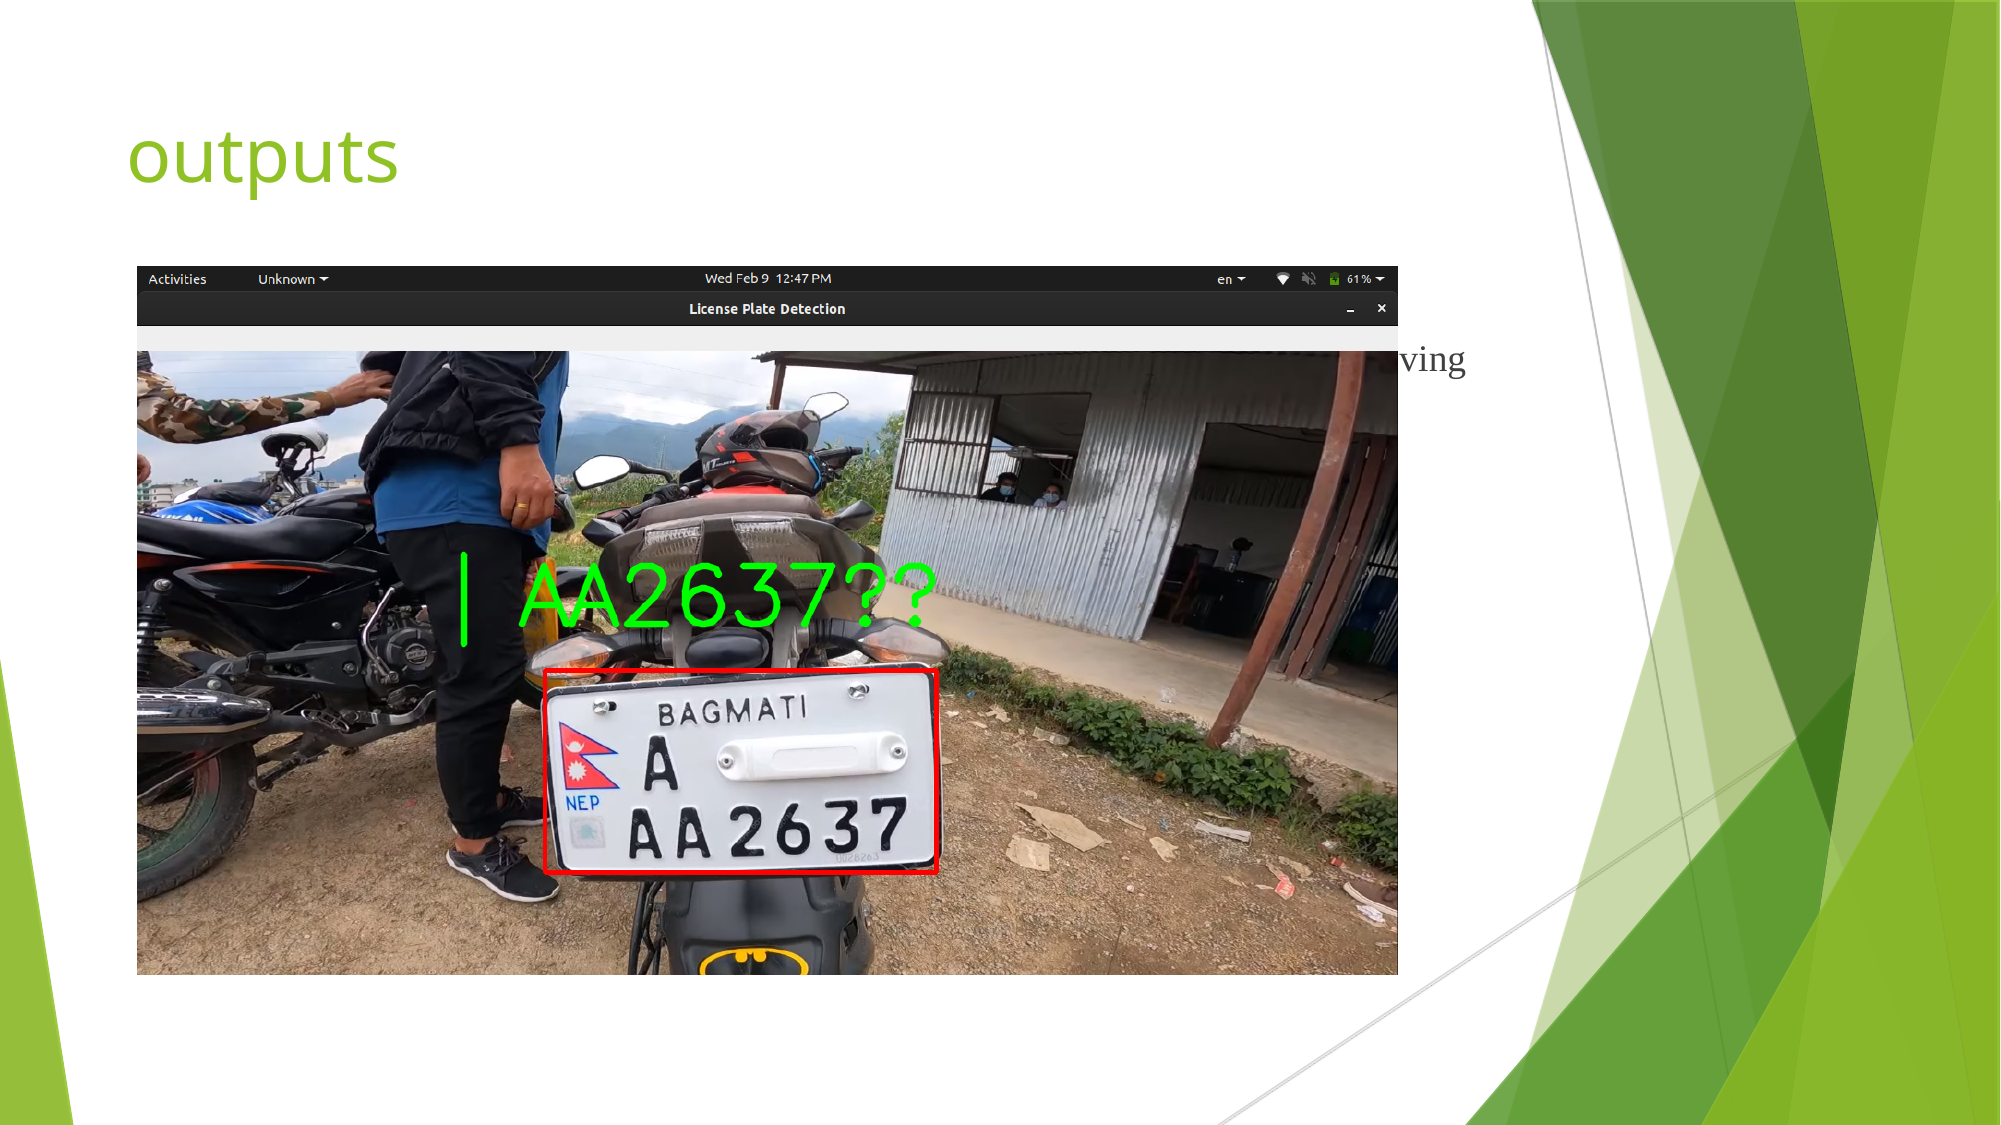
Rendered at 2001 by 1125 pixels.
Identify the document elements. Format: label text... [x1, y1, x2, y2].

picture [137, 266, 1398, 975]
title outputs [111, 99, 1522, 317]
list different weather conditions, orientations and speed at which vehicle was moving when the image was captured pose more challenges to this problem. difficult to recognize the number properly during night time. [137, 303, 1484, 1018]
